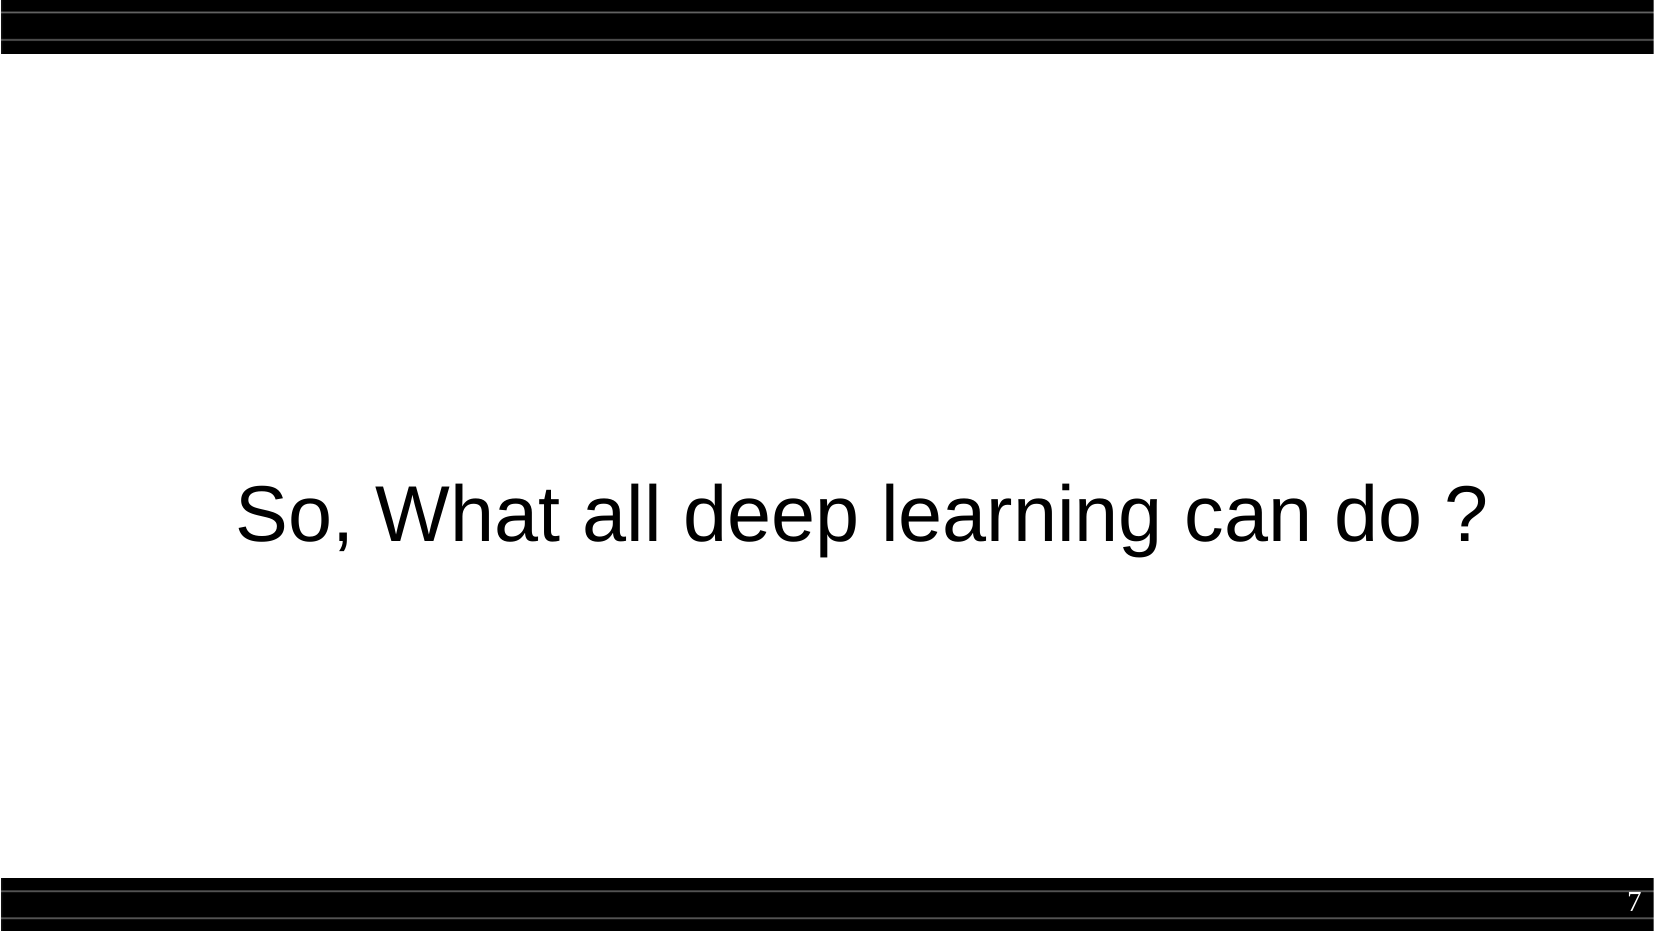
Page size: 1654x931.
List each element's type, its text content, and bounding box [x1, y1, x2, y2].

picture [1, 878, 1654, 931]
picture [1, 0, 1654, 54]
list So, What all deep learning can do ? [82, 271, 1571, 758]
